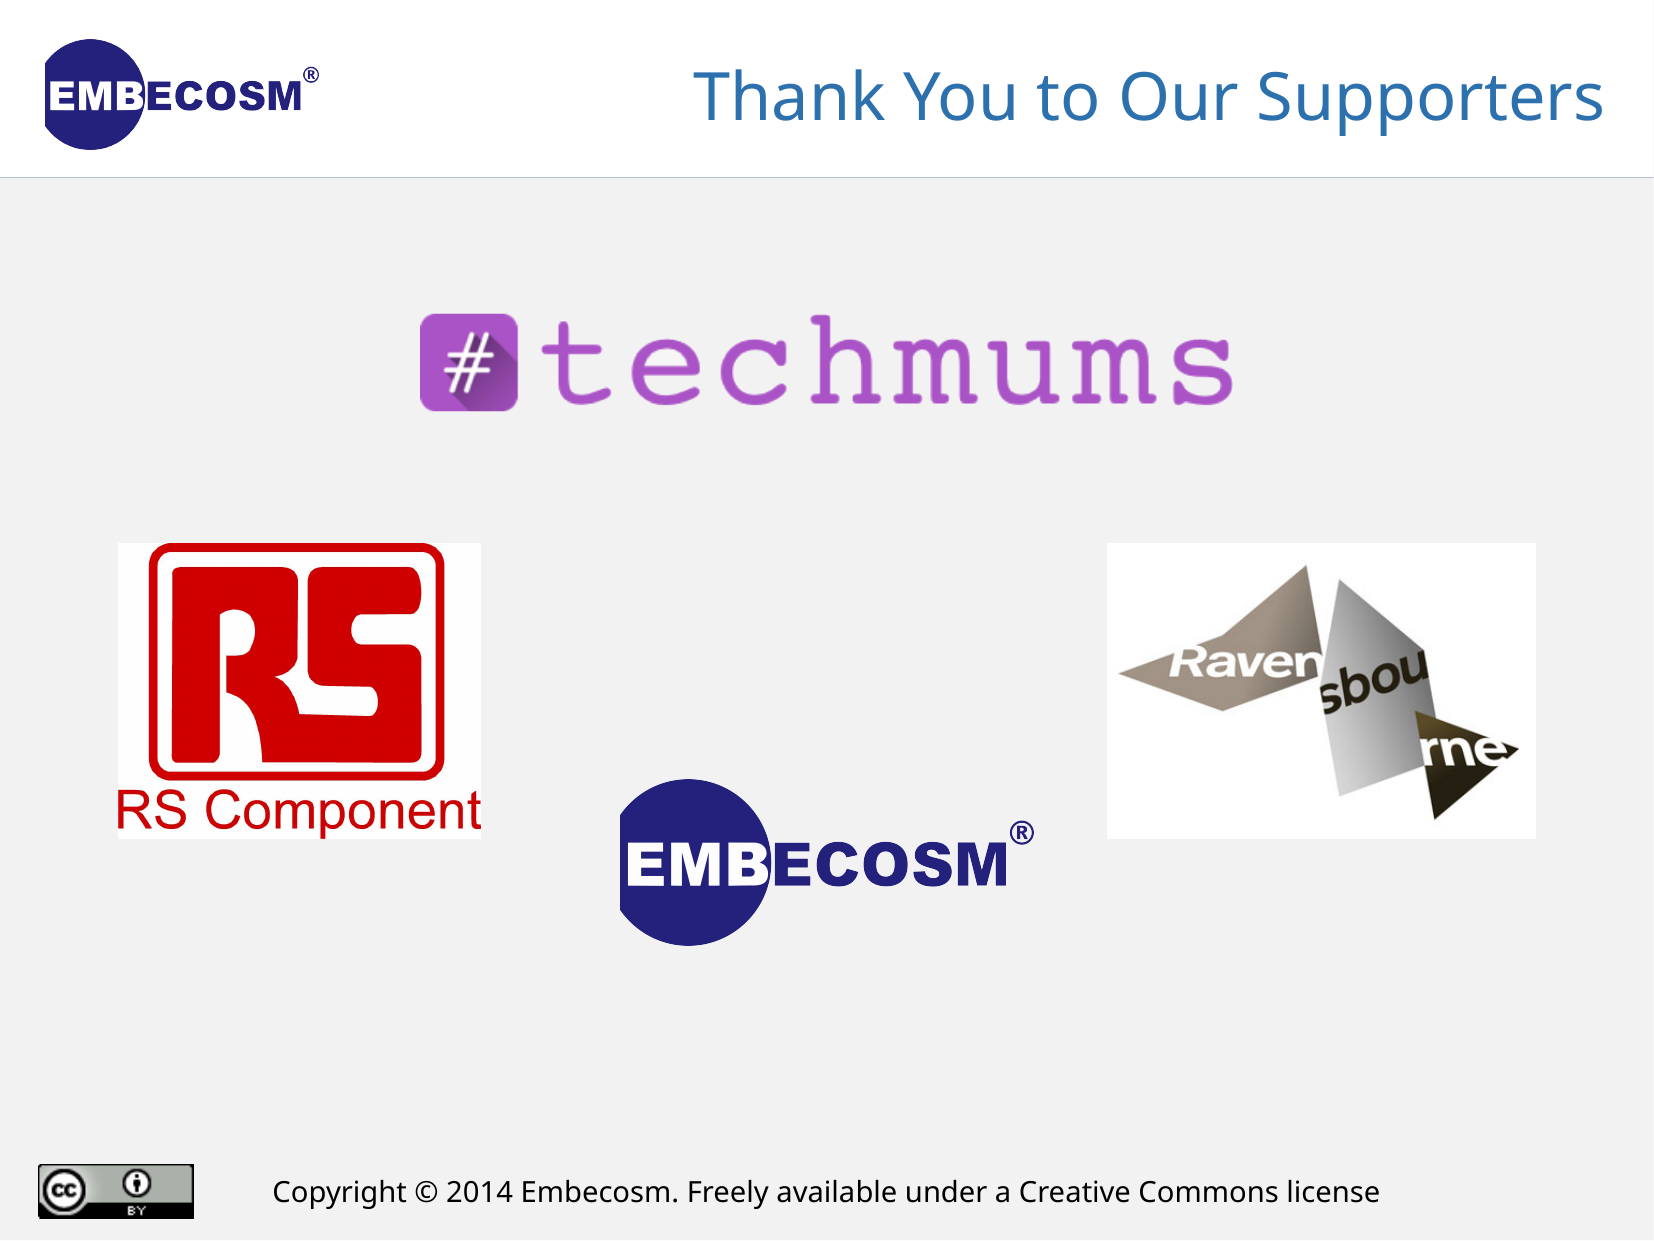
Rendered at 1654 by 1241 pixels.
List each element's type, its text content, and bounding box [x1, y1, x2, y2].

title Thank You to Our Supporters [330, 23, 1607, 166]
picture [45, 39, 319, 150]
picture [1107, 543, 1536, 839]
picture [413, 307, 1241, 418]
picture [118, 543, 481, 839]
picture [38, 1164, 194, 1219]
picture [620, 779, 1034, 946]
